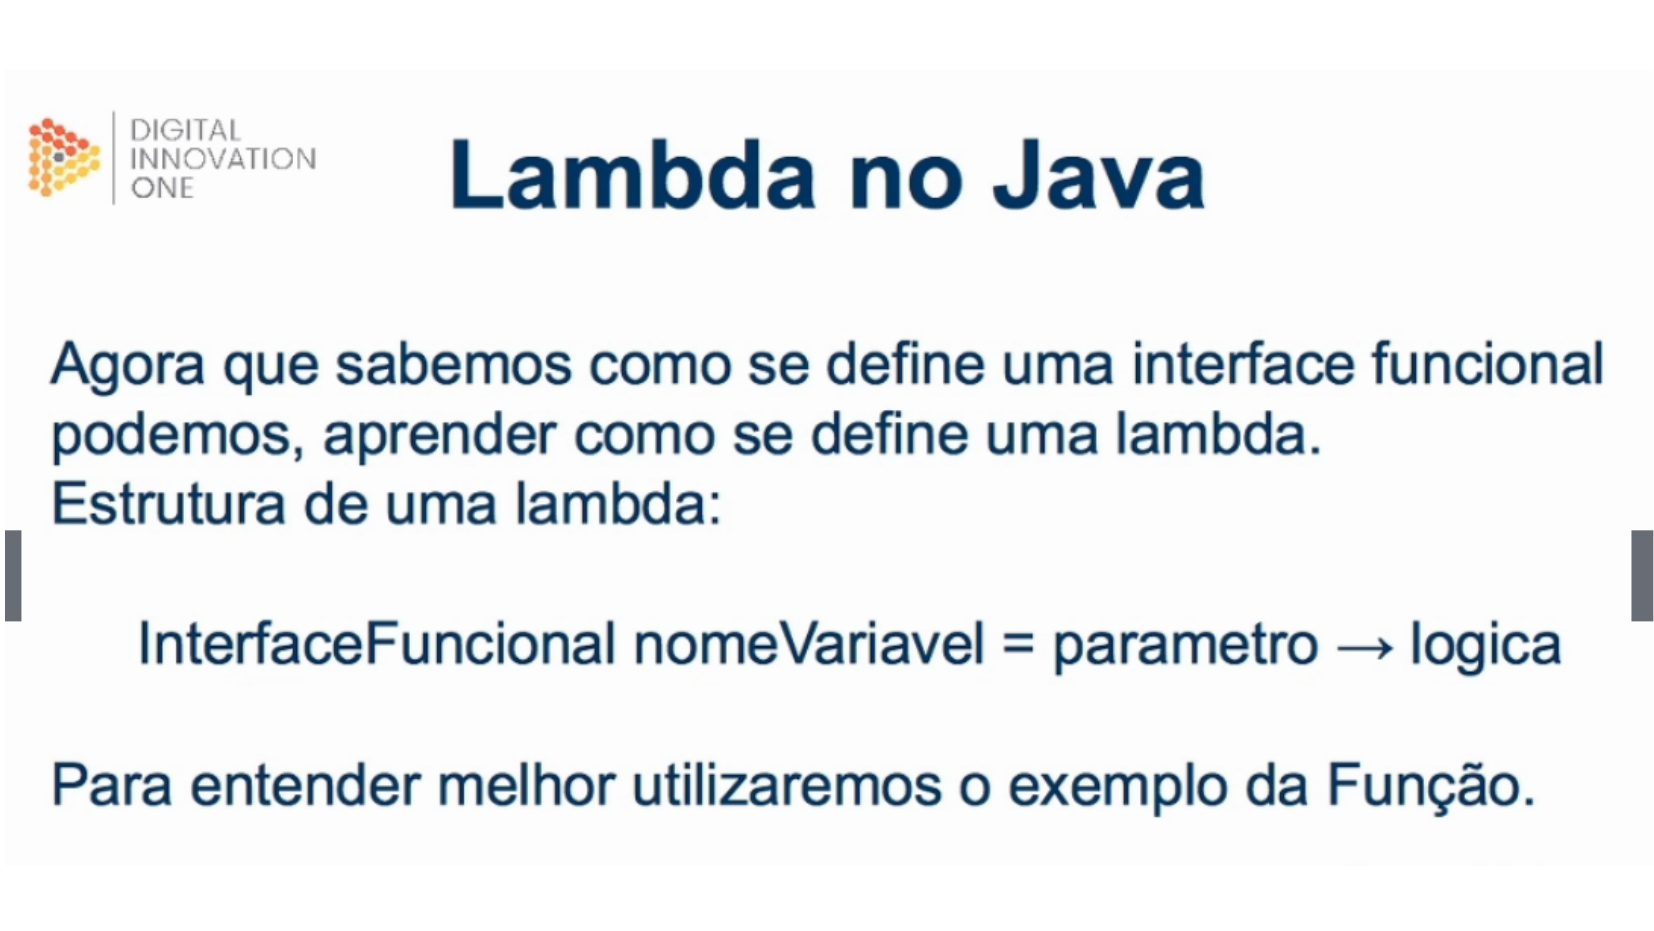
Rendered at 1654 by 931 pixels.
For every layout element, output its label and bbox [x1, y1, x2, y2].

picture [5, 69, 1654, 866]
